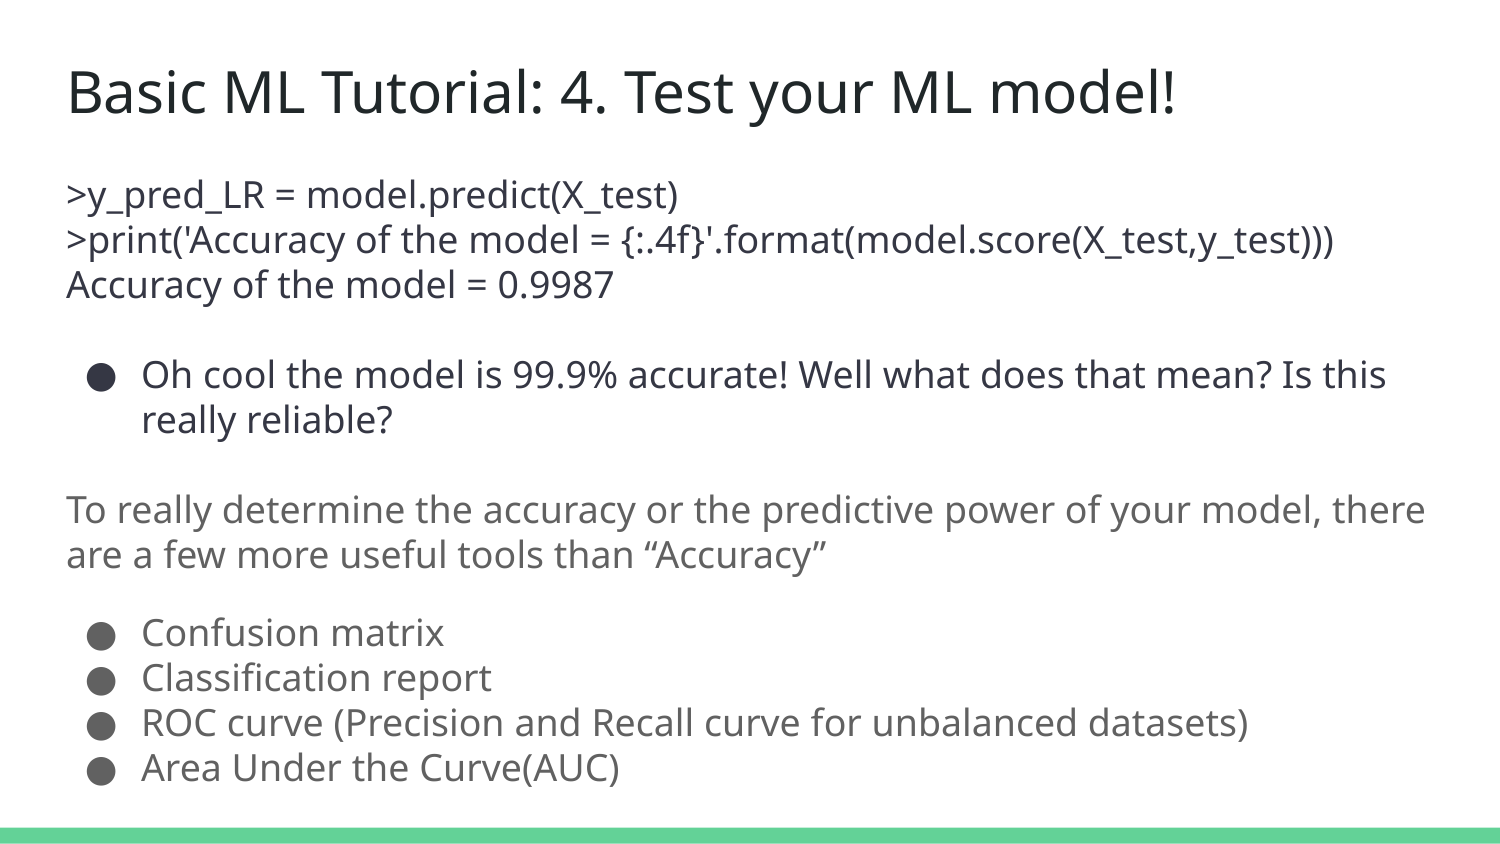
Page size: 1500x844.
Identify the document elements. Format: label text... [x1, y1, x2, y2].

title Basic ML Tutorial: 4. Test your ML model! [51, 39, 1449, 134]
list >y_pred_LR = model.predict(X_test) >print('Accuracy of the model = {:.4f}'.format(model.score(X_test,y_test))) Accuracy of the model = 0.9987 Oh cool the model is 99.9% accurate! Well what does that mean? Is this really reliable? To really determine the accuracy or the predictive power of your model, there are a few more useful tools than “Accuracy” Confusion matrix Classification report ROC curve (Precision and Recall curve for unbalanced datasets) Area Under the Curve(AUC) [51, 155, 1500, 529]
